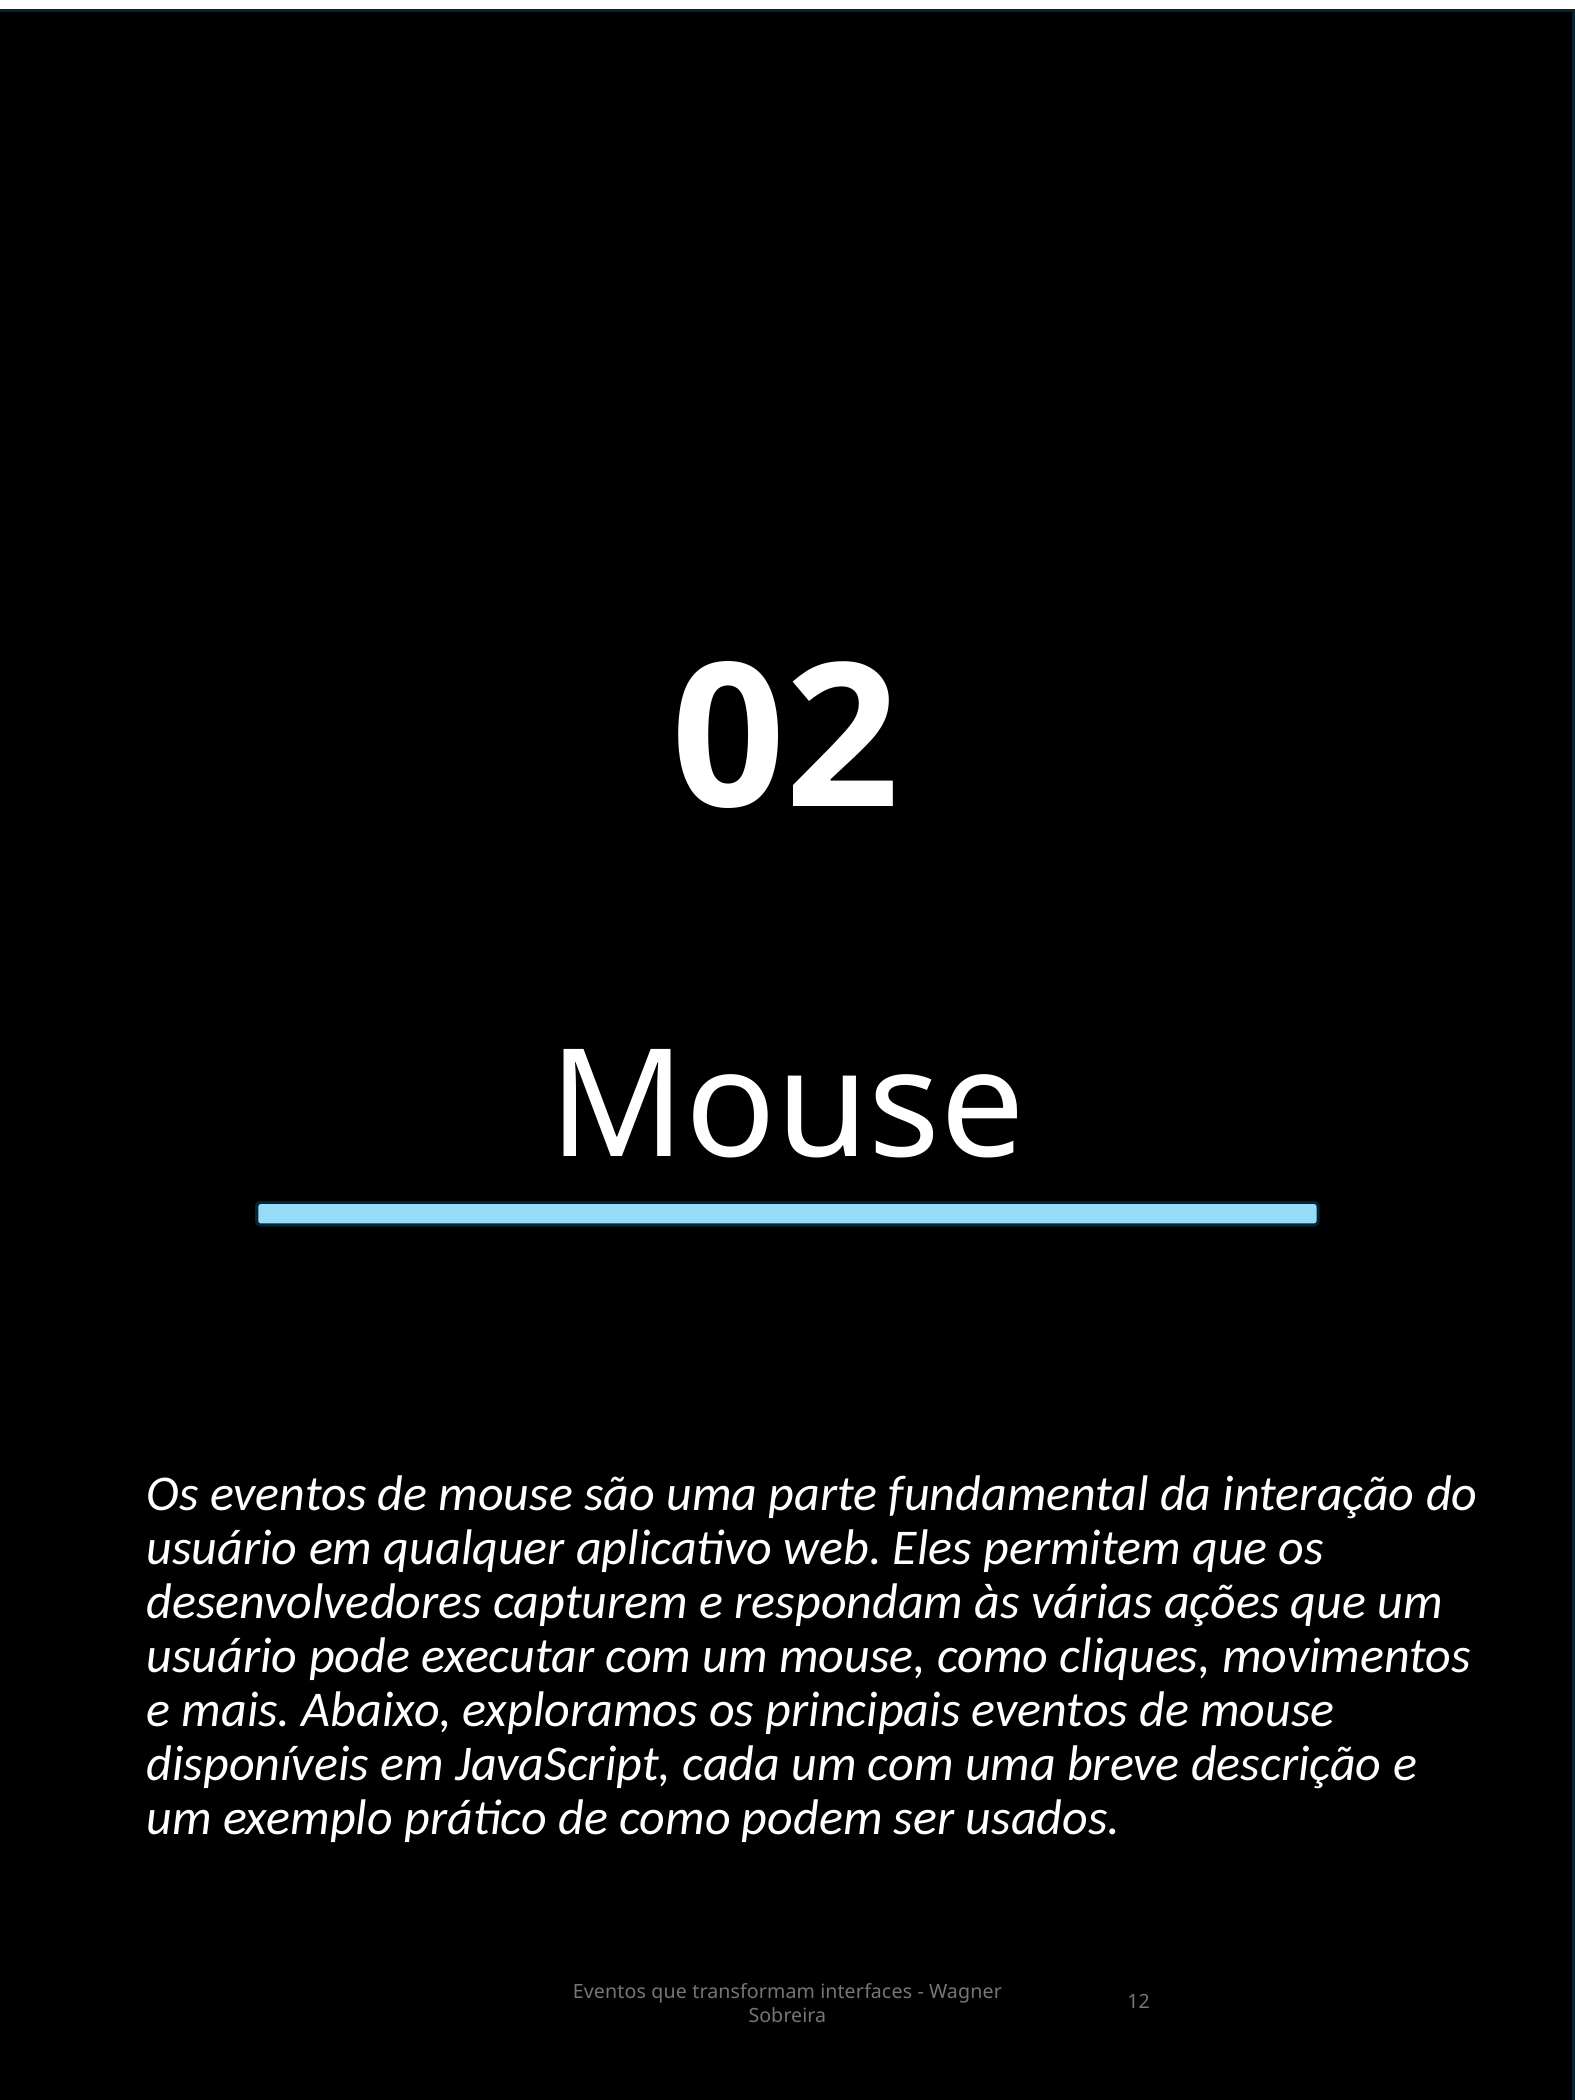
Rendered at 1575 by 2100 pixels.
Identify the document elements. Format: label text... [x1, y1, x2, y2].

footer Eventos que transformam interfaces - Wagner Sobreira [521, 1946, 1054, 2059]
slide_number 12 [1112, 1946, 1467, 2059]
text_box Os eventos de mouse são uma parte fundamental da interação do usuário em qualquer aplicativo web. Eles permitem que os desenvolvedores capturem e respondam às várias ações que um usuário pode executar com um mouse, como cliques, movimentos e mais. Abaixo, exploramos os principais eventos de mouse disponíveis em JavaScript, cada um com uma breve descrição e um exemplo prático de como podem ser usados. [131, 1459, 1496, 1884]
text_box 02 [398, 598, 1173, 857]
text_box [0, 10, 1574, 2100]
text_box Mouse [400, 999, 1175, 1197]
